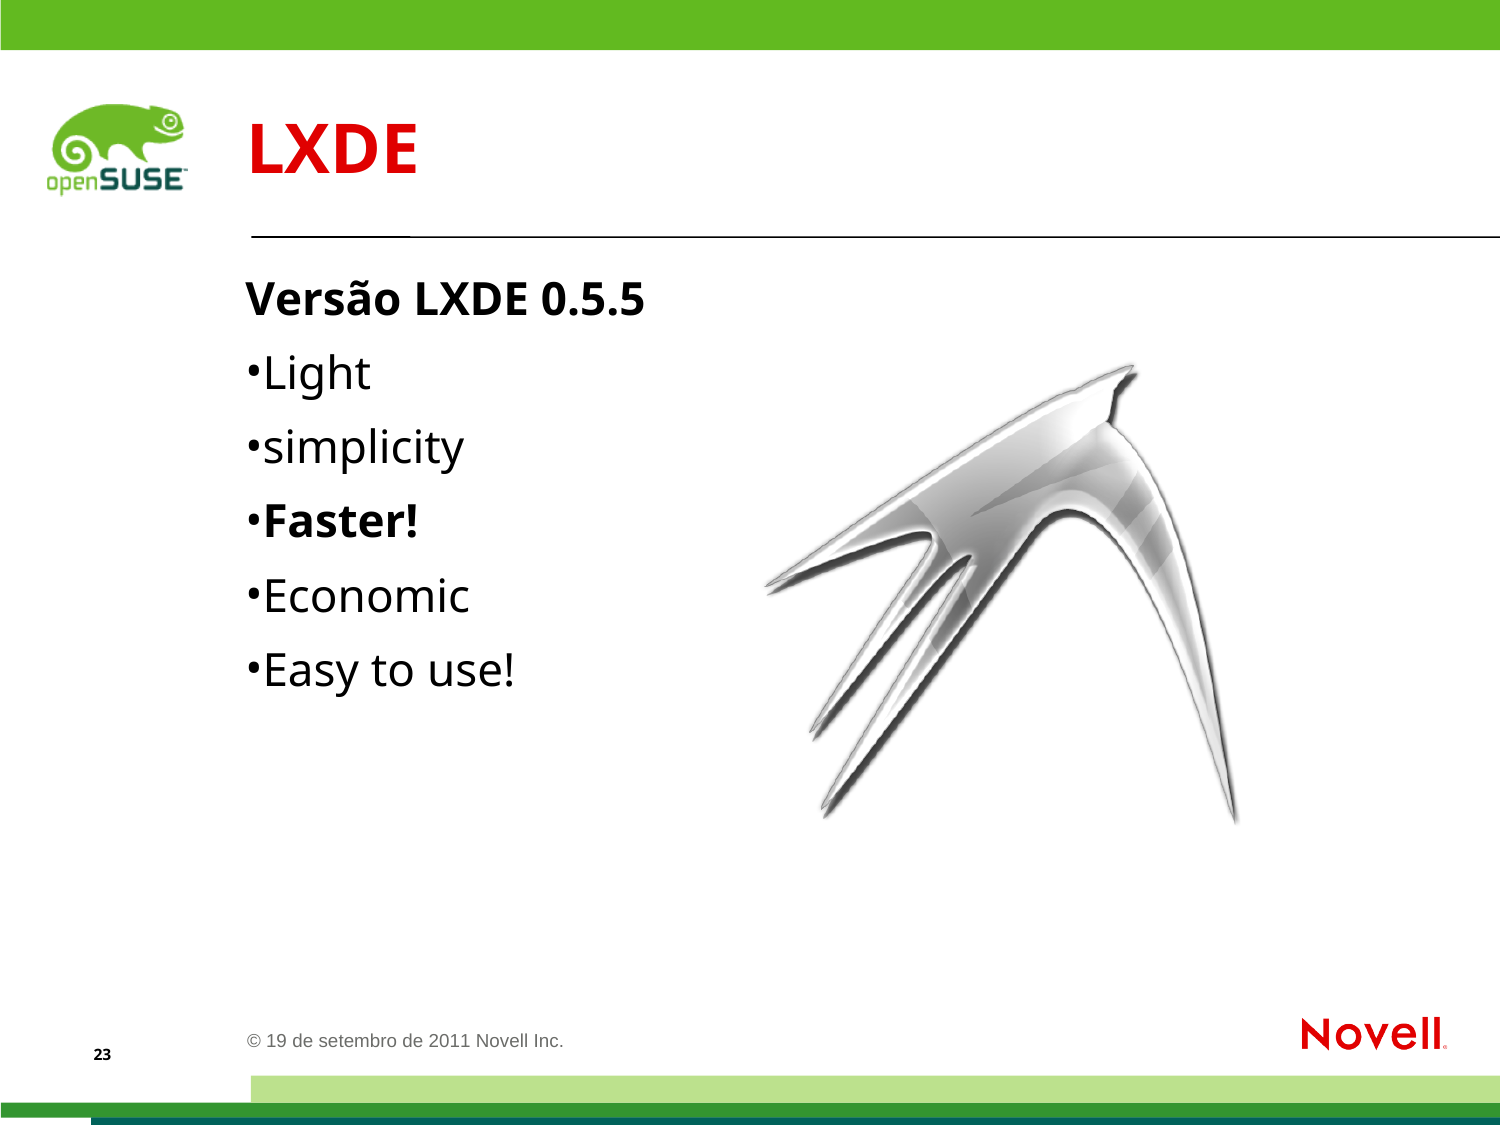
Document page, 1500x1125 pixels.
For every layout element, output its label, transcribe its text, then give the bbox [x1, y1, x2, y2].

picture [47, 104, 188, 197]
picture [760, 360, 1241, 827]
list Versão LXDE 0.5.5 Light simplicity Faster! Economic Easy to use! [245, 267, 1458, 1010]
picture [1295, 1011, 1453, 1056]
title LXDE [246, 68, 1409, 231]
